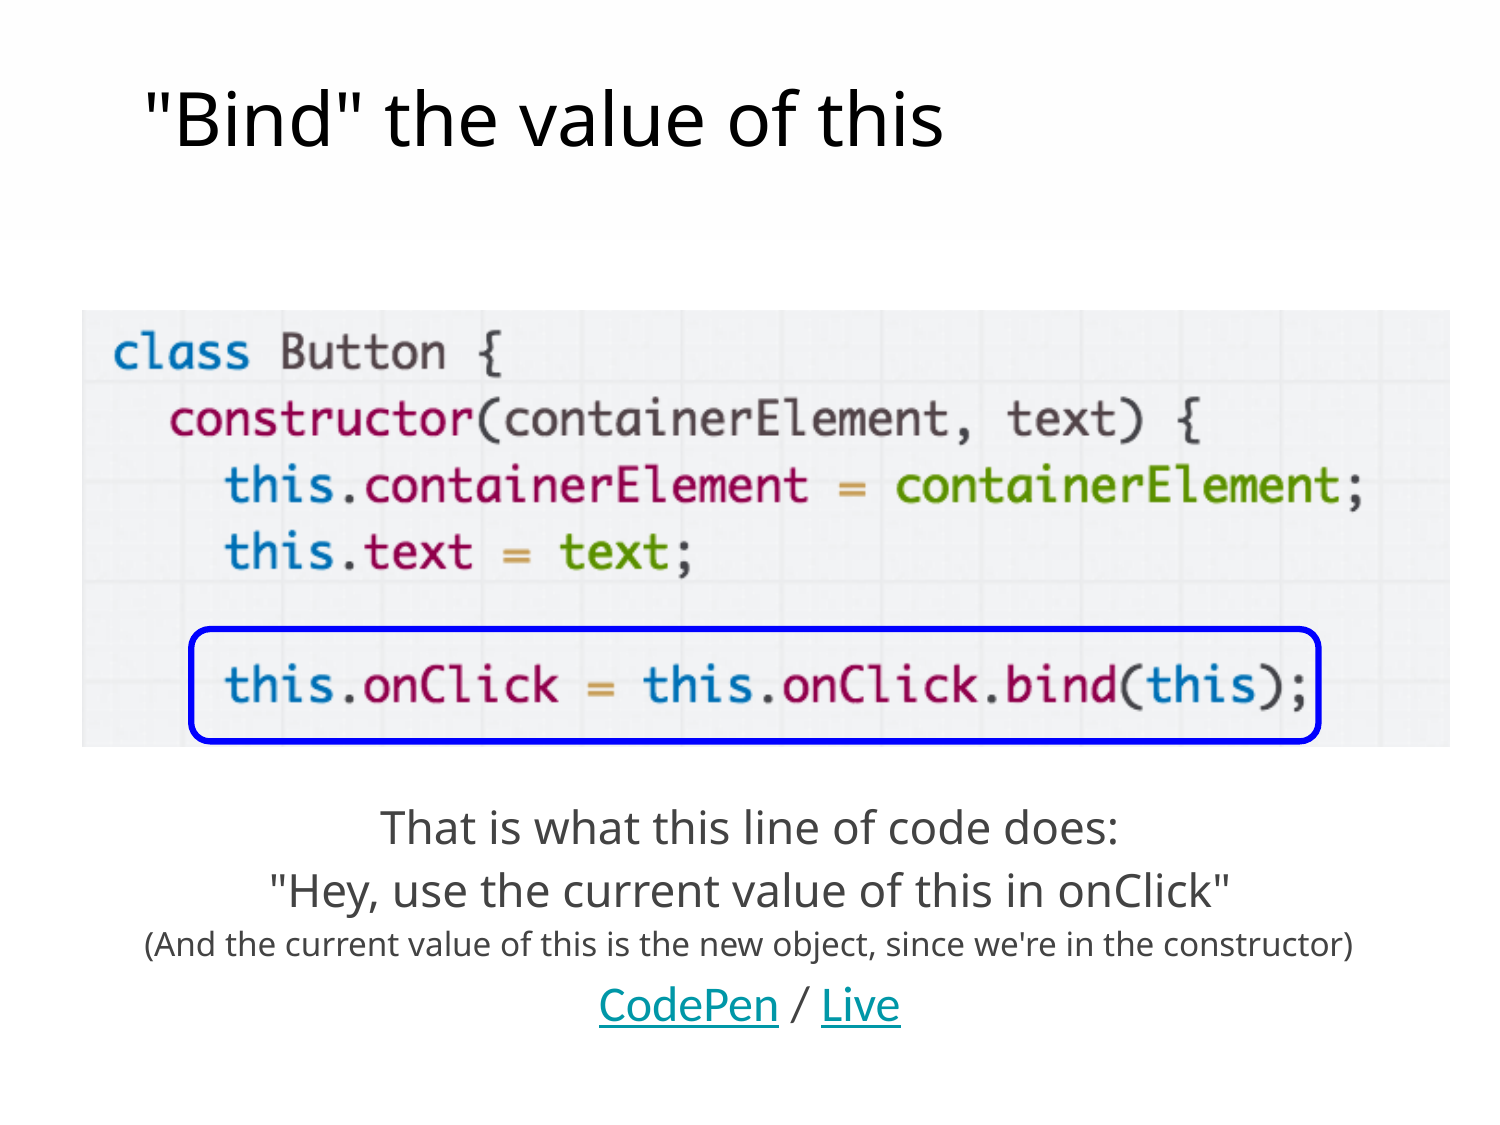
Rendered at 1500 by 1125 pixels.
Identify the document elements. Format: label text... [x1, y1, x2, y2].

title "Bind" the value of this [128, 56, 1372, 183]
picture [82, 310, 1450, 747]
list That is what this line of code does: "Hey, use the current value of this in onClick" (And the current value of this is the new object, since we're in the constructor) CodePen / Live [128, 775, 1372, 1029]
